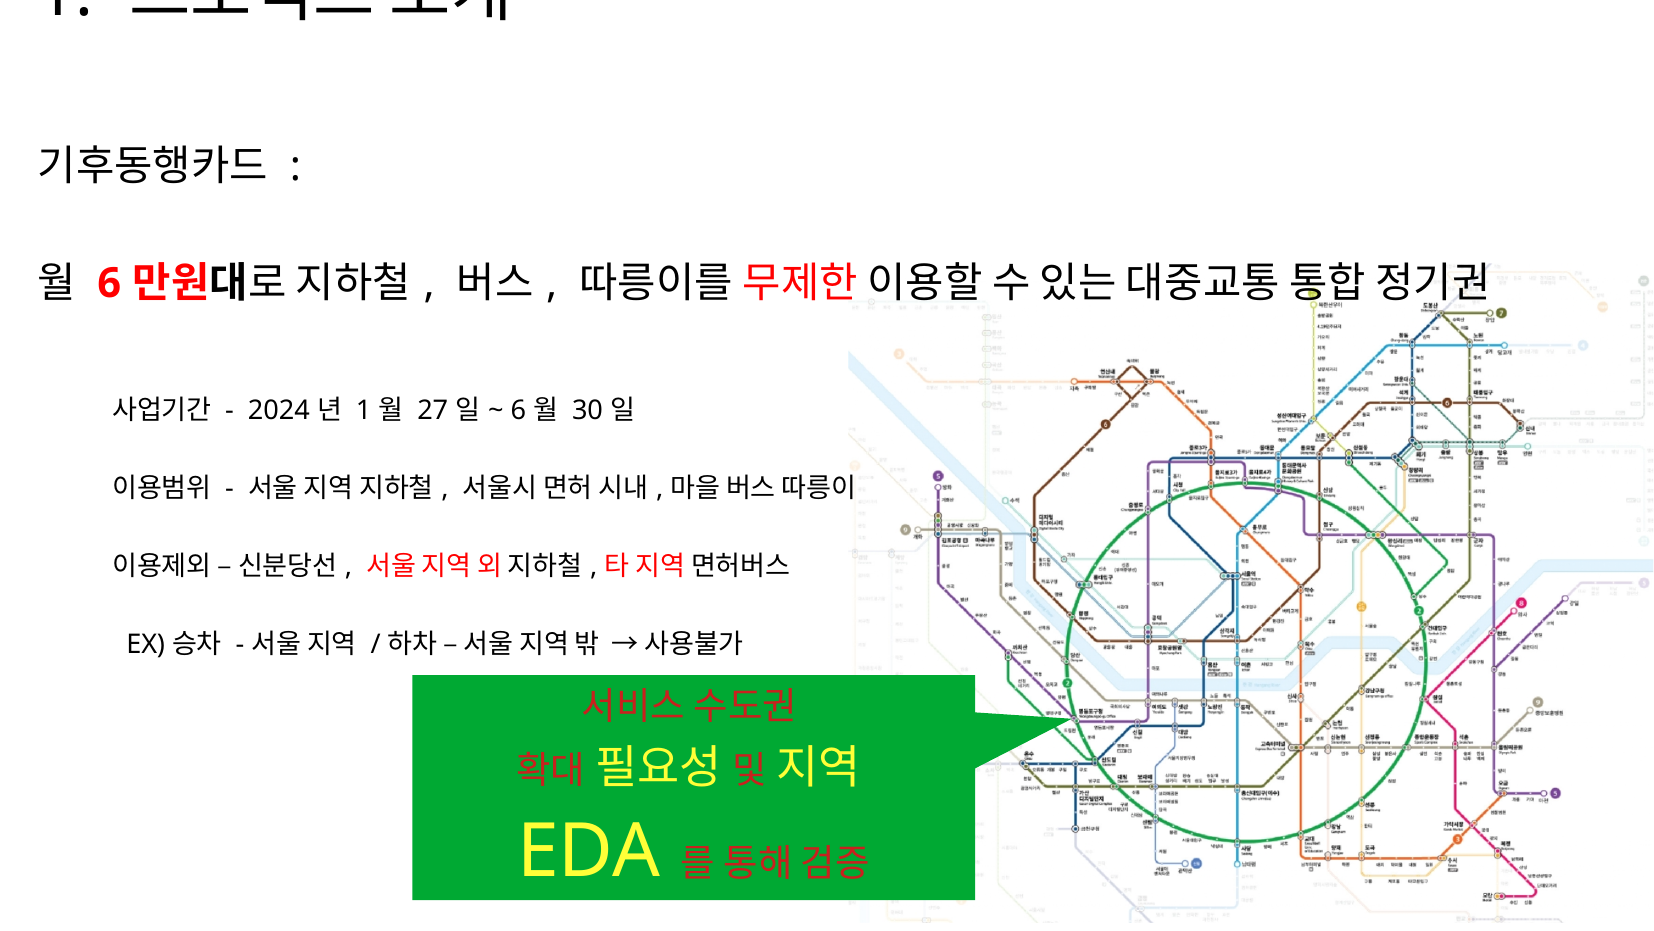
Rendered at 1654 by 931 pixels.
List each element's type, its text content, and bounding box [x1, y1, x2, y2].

title 1. 프로젝트 소개 기후동행카드 : 월 6만원대로 지하철, 버스, 따릉이를 무제한 이용할 수 있는 대중교통 통합 정기권 사업기간 - 2024년 1월 27일~ 6월 30일 이용범위 - 서울 지역 지하철, 서울시 면허 시내,마을 버스 따릉이 이용제외 – 신분당선, 서울 지역 외 지하철,타 지역 면허버스 EX)승차 -서울 지역 /하차 – 서울 지역 밖 → 사용불가 [37, 0, 1613, 601]
picture [847, 262, 1654, 923]
text_box 서비스 수도권 확대 필요성 및 지역 EDA를 통해 검증 [412, 675, 1072, 901]
